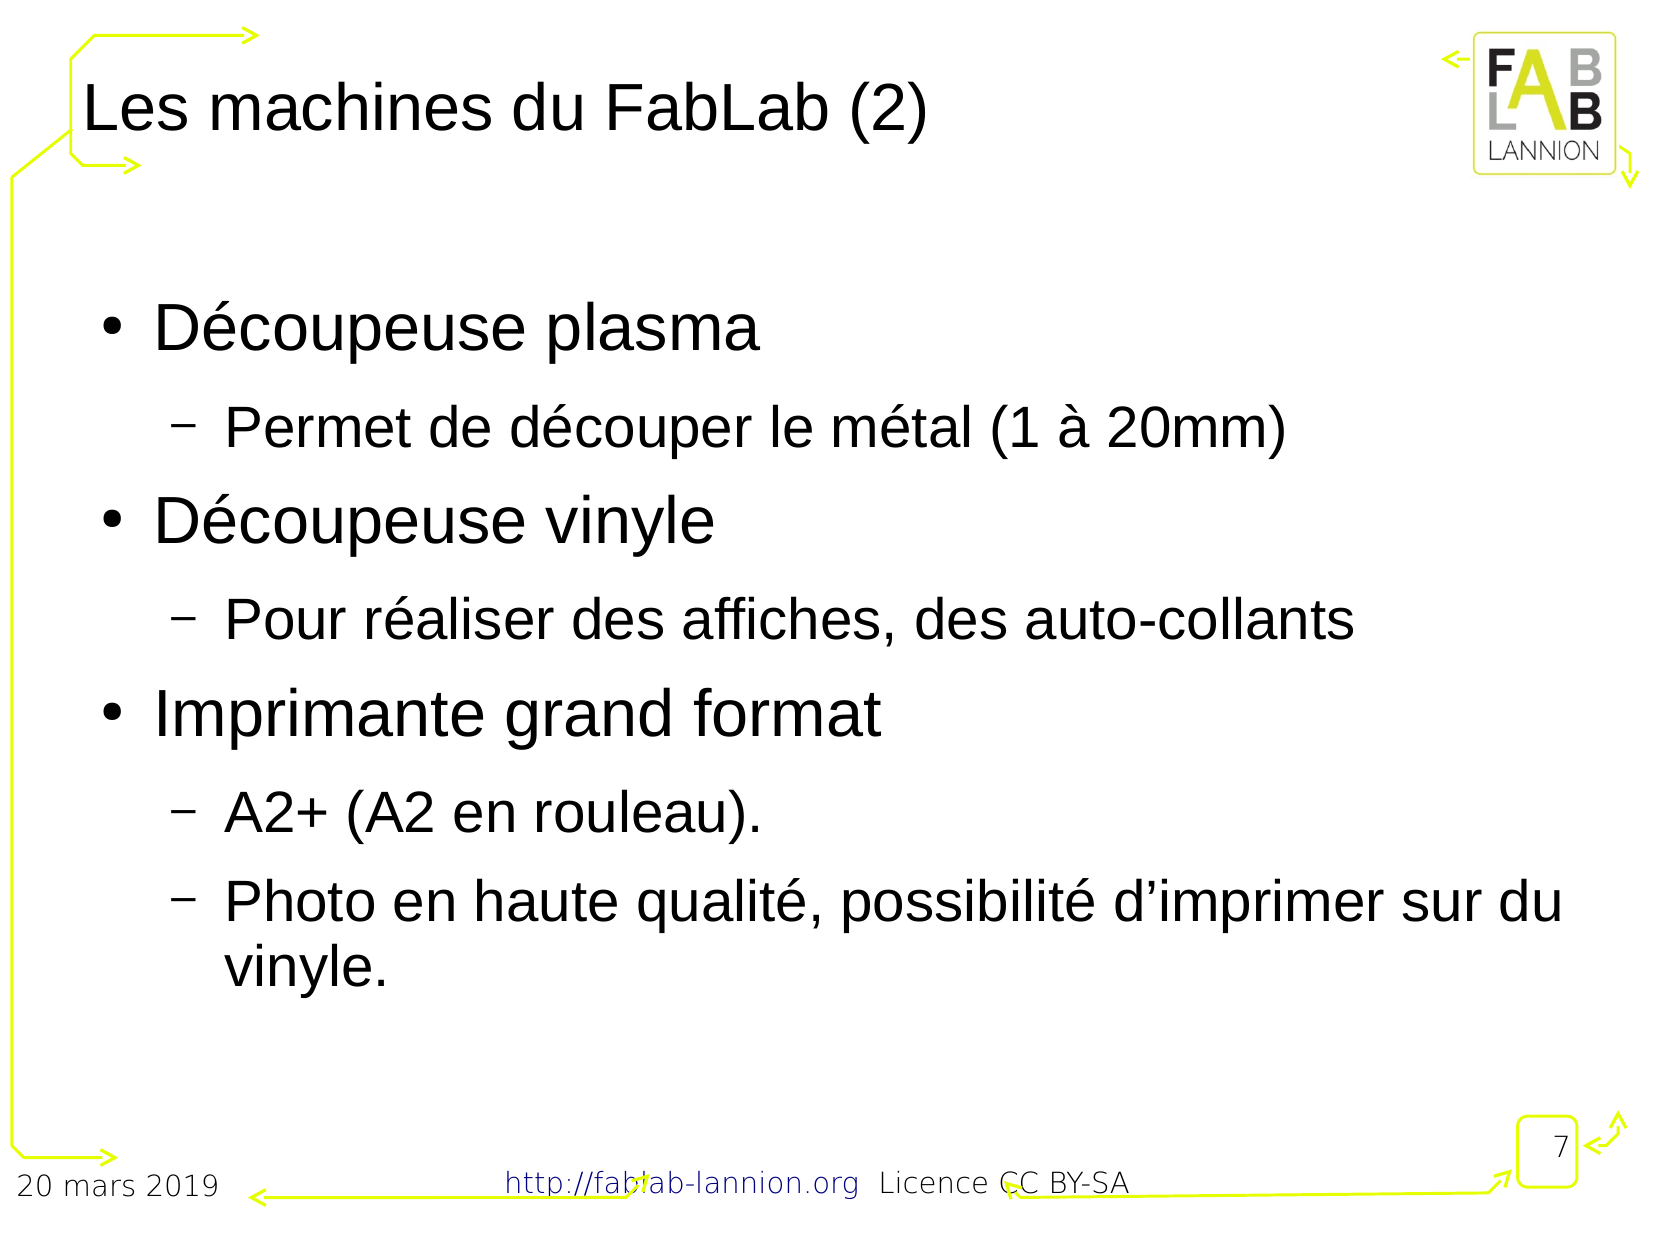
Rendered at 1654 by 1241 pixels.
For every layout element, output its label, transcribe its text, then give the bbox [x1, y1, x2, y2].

list Découpeuse plasma Permet de découper le métal (1 à 20mm) Découpeuse vinyle Pour réaliser des affiches, des auto-collants Imprimante grand format A2+ (A2 en rouleau). Photo en haute qualité, possibilité d’imprimer sur du vinyle. [82, 290, 1571, 1010]
picture [1470, 29, 1619, 178]
title Les machines du FabLab (2) [82, 49, 1441, 166]
